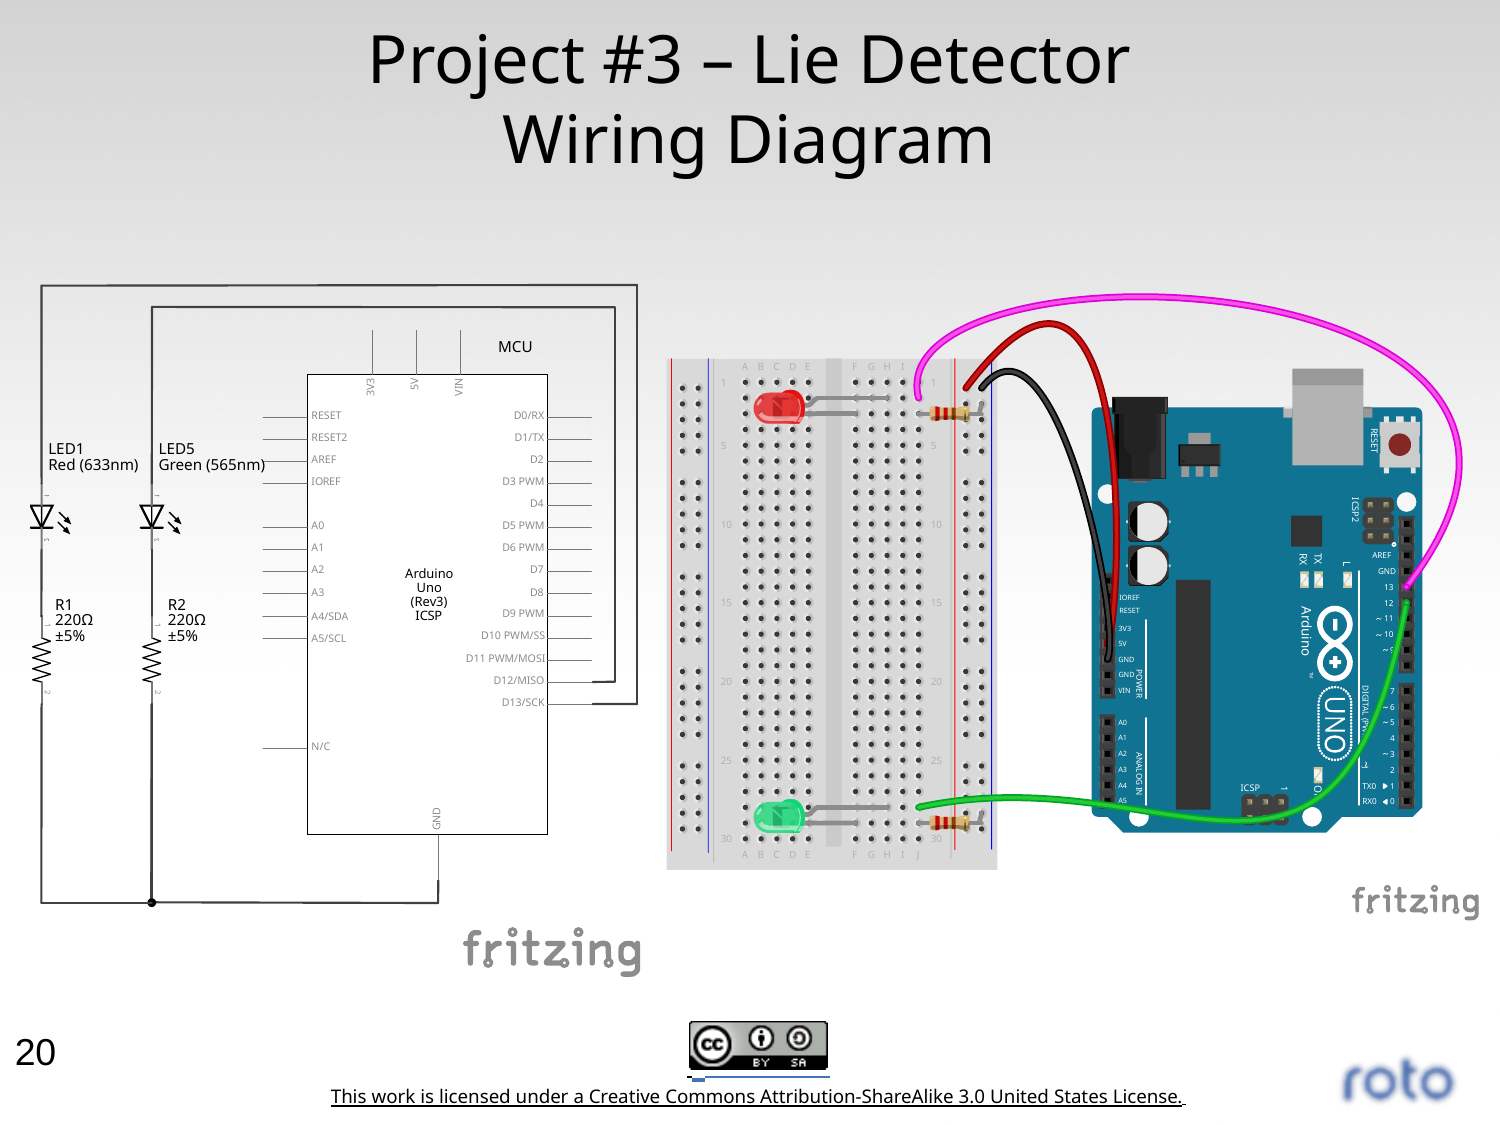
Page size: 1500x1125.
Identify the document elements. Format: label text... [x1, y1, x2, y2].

picture [0, 0, 1500, 1125]
title Project #3 – Lie Detector Wiring Diagram [112, 2, 1388, 191]
